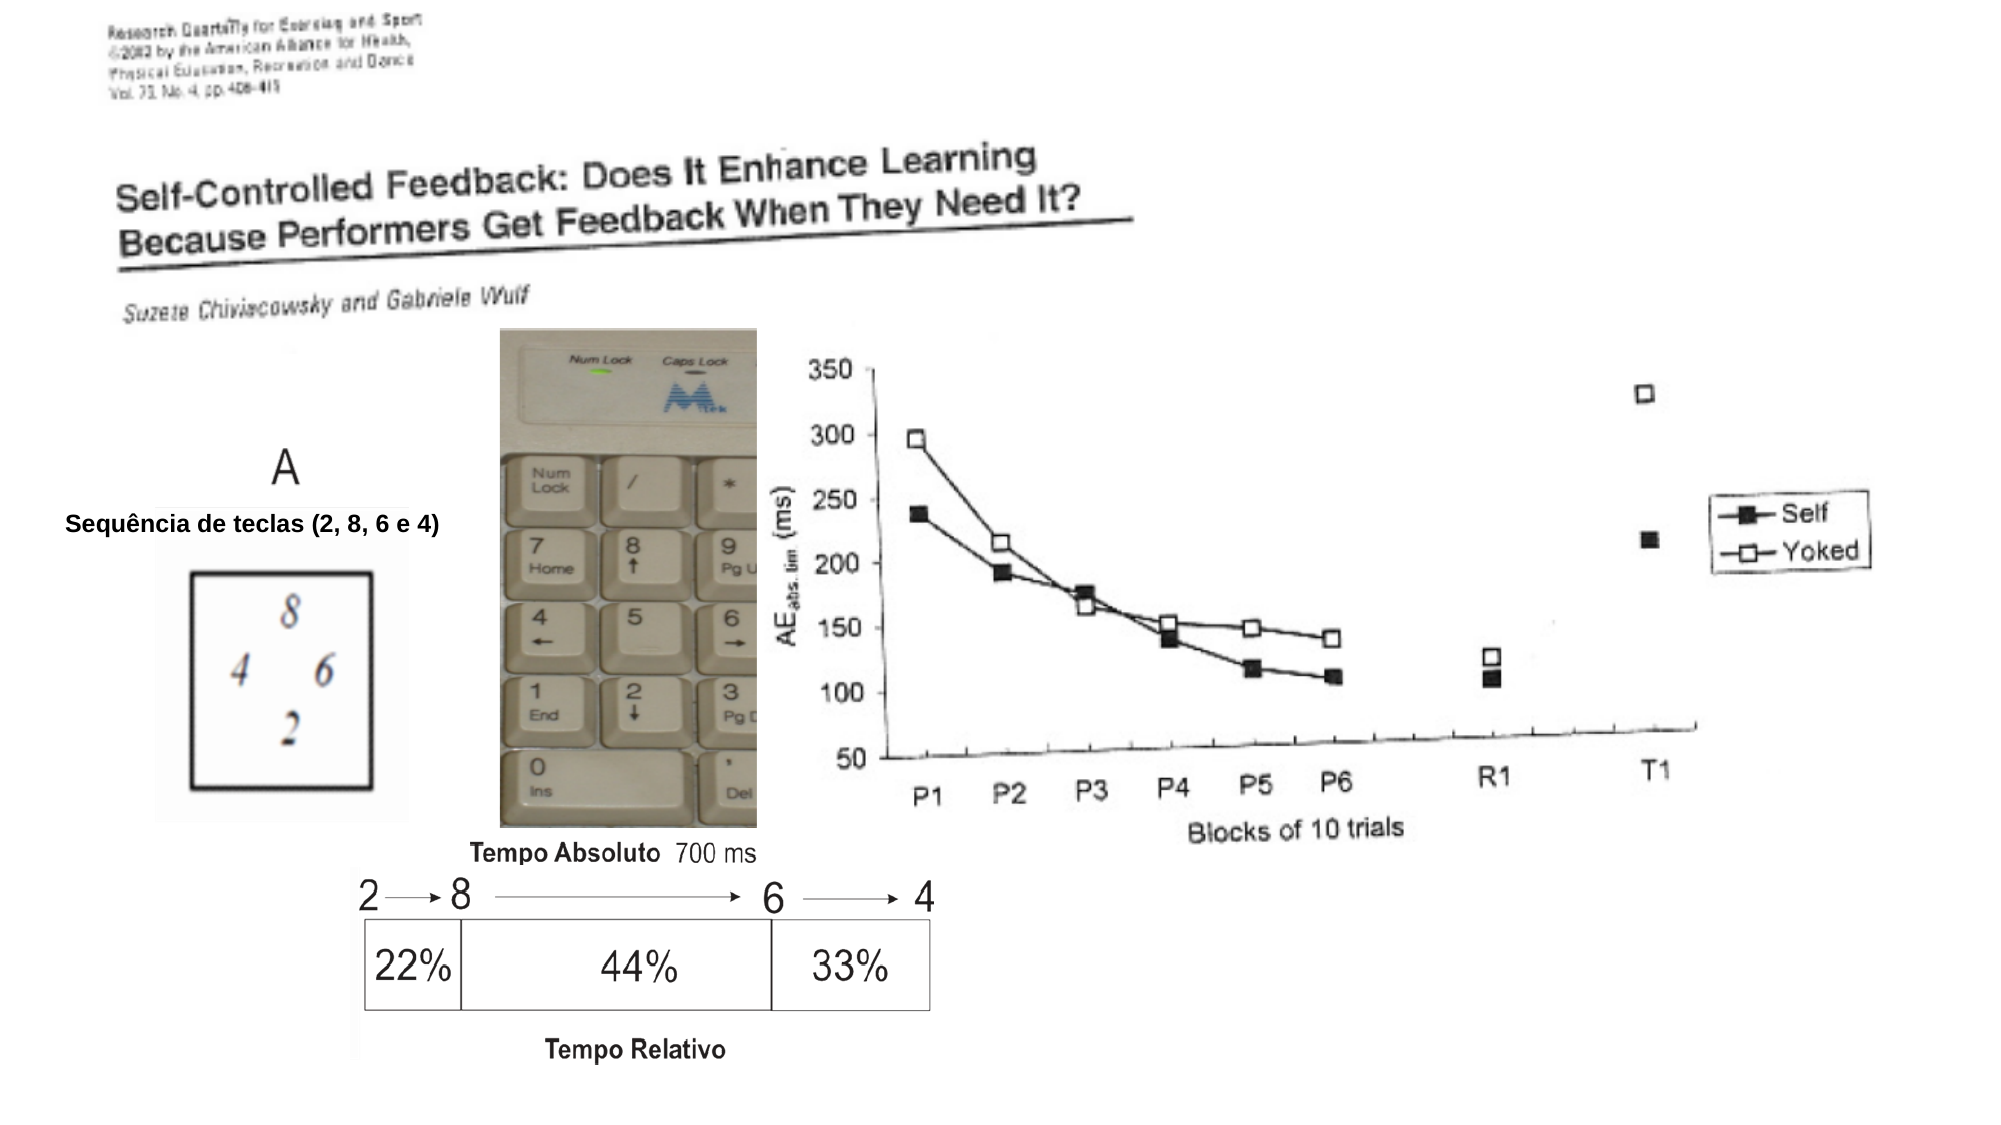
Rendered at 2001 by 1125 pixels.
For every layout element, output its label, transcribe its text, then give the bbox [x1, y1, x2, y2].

picture [78, 12, 1947, 1065]
text_box Sequência de teclas (2, 8, 6 e 4) [50, 500, 499, 553]
picture [155, 447, 409, 500]
picture [155, 553, 409, 827]
